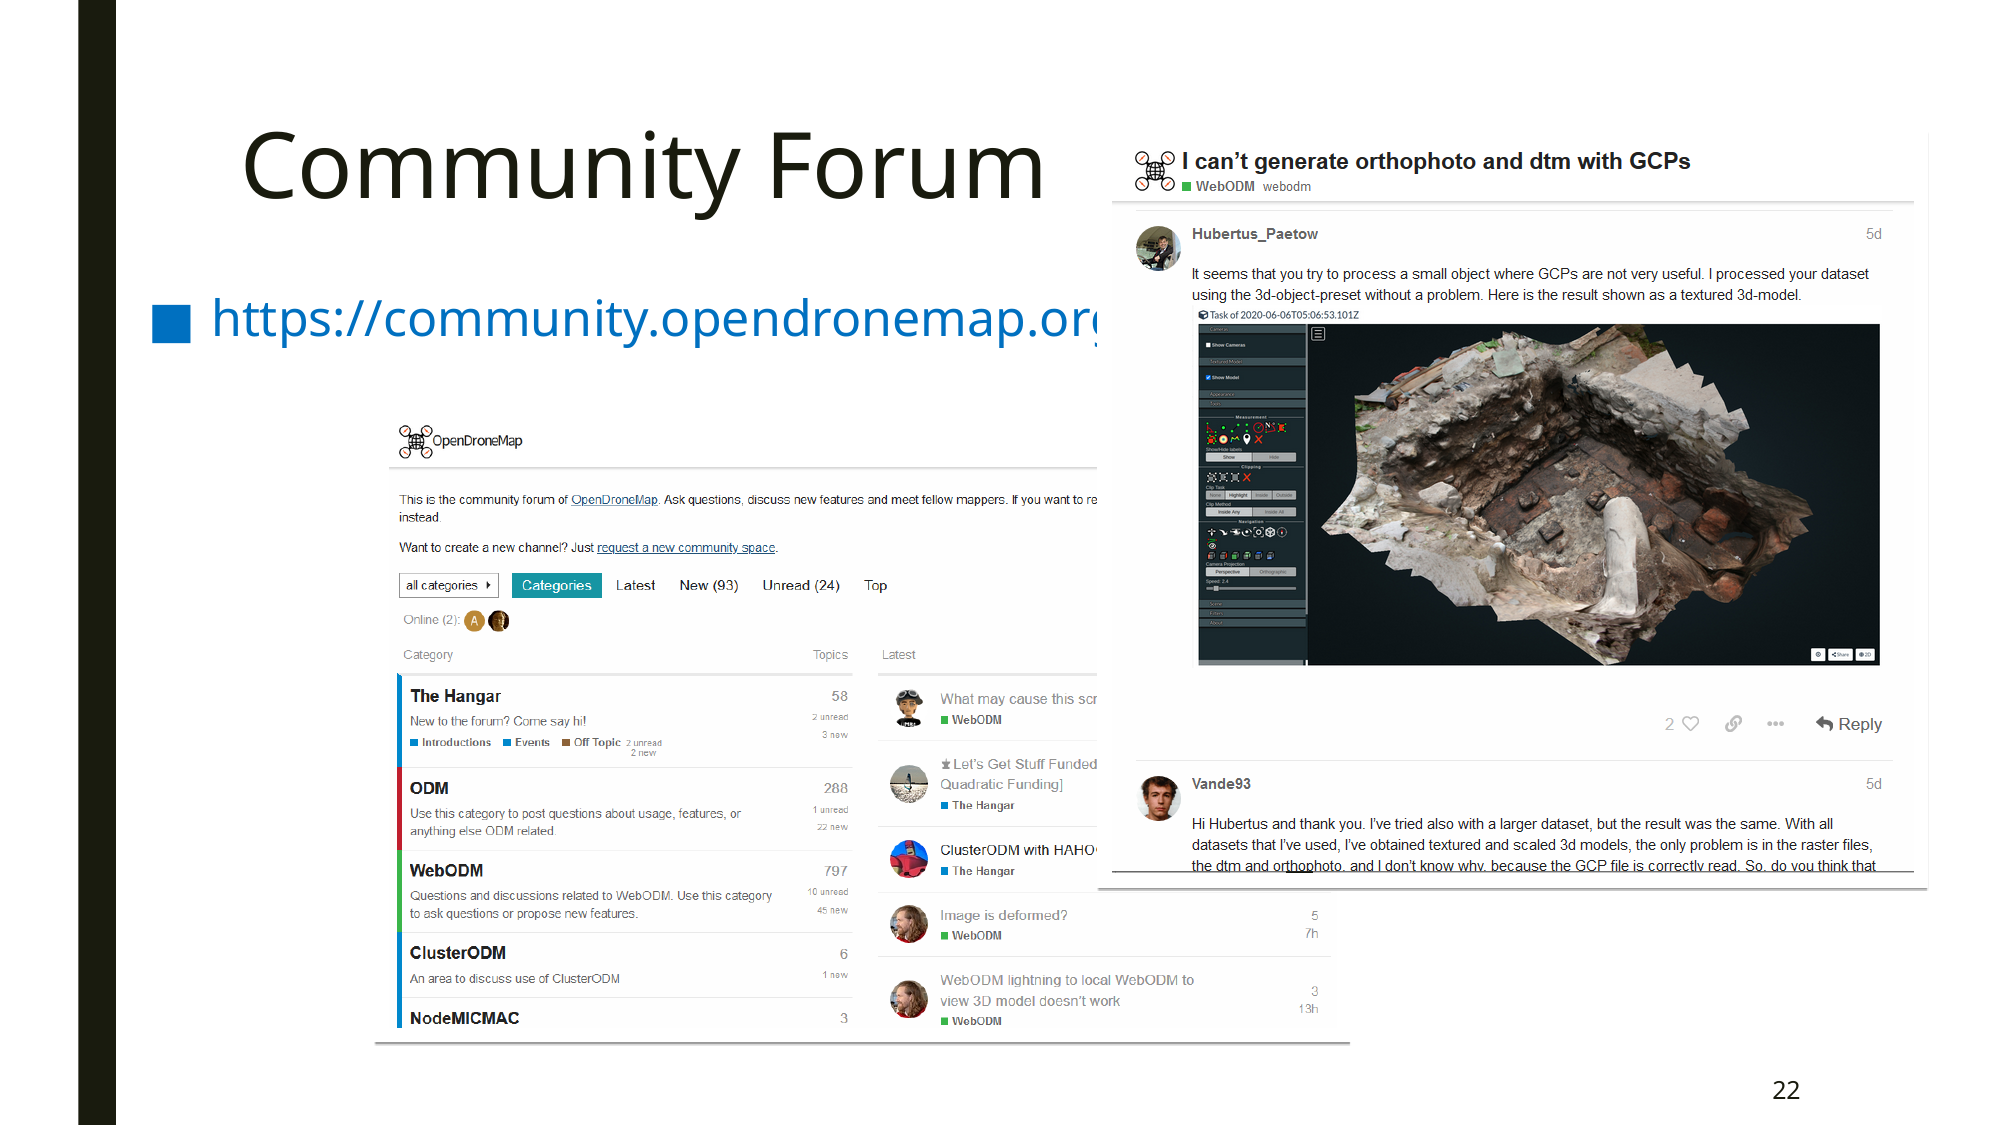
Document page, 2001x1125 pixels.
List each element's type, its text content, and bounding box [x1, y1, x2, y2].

picture [388, 417, 1338, 1028]
list https://community.opendronemap.org [132, 283, 1097, 369]
title Community Forum [225, 112, 1800, 283]
slide_number <number> [1553, 1058, 1816, 1125]
picture [1111, 143, 1914, 873]
